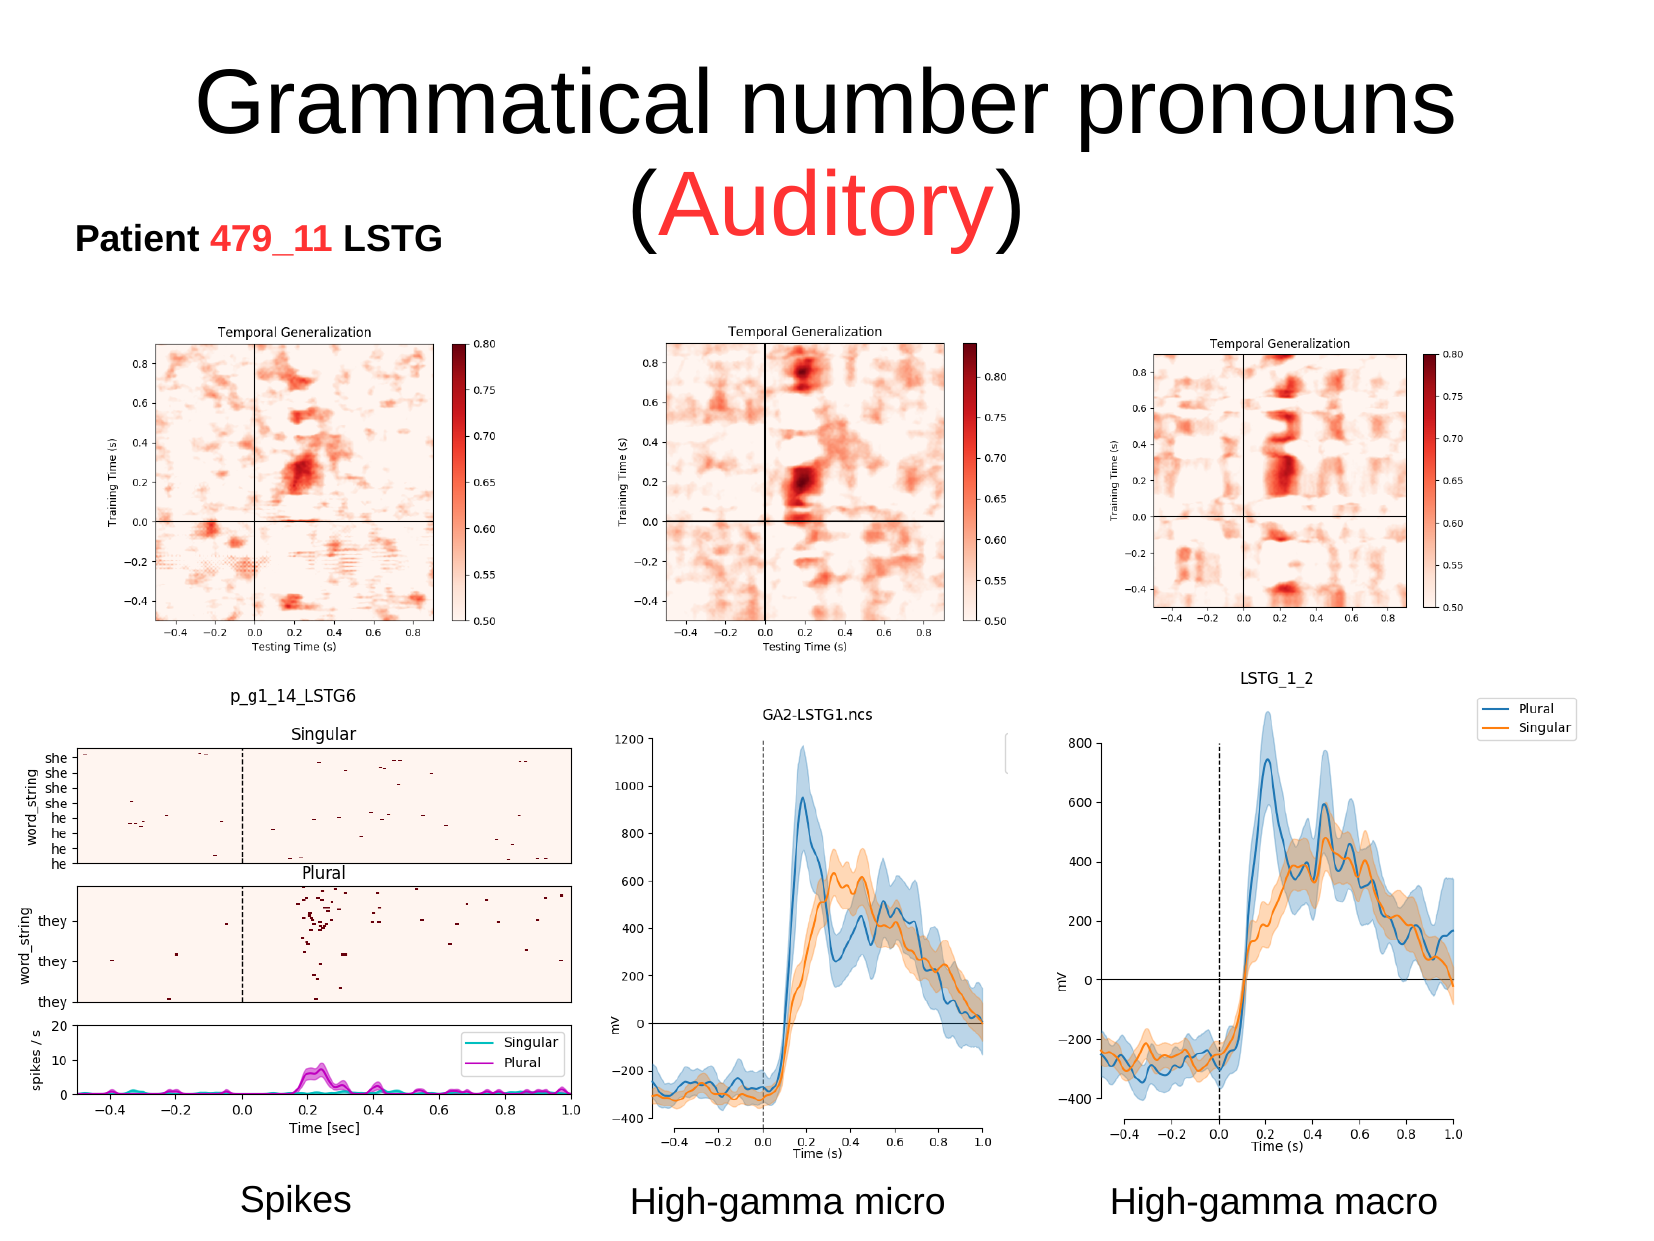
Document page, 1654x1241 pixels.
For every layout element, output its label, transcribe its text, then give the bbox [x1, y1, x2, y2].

text_box High-gamma micro [615, 1173, 976, 1231]
title Grammatical number pronouns (Auditory) [82, 49, 1571, 257]
text_box Spikes [225, 1171, 406, 1229]
text_box High-gamma macro [1095, 1181, 1456, 1231]
picture [75, 300, 555, 661]
picture [0, 299, 1654, 1186]
text_box Patient 479_11 LSTG [60, 210, 616, 271]
